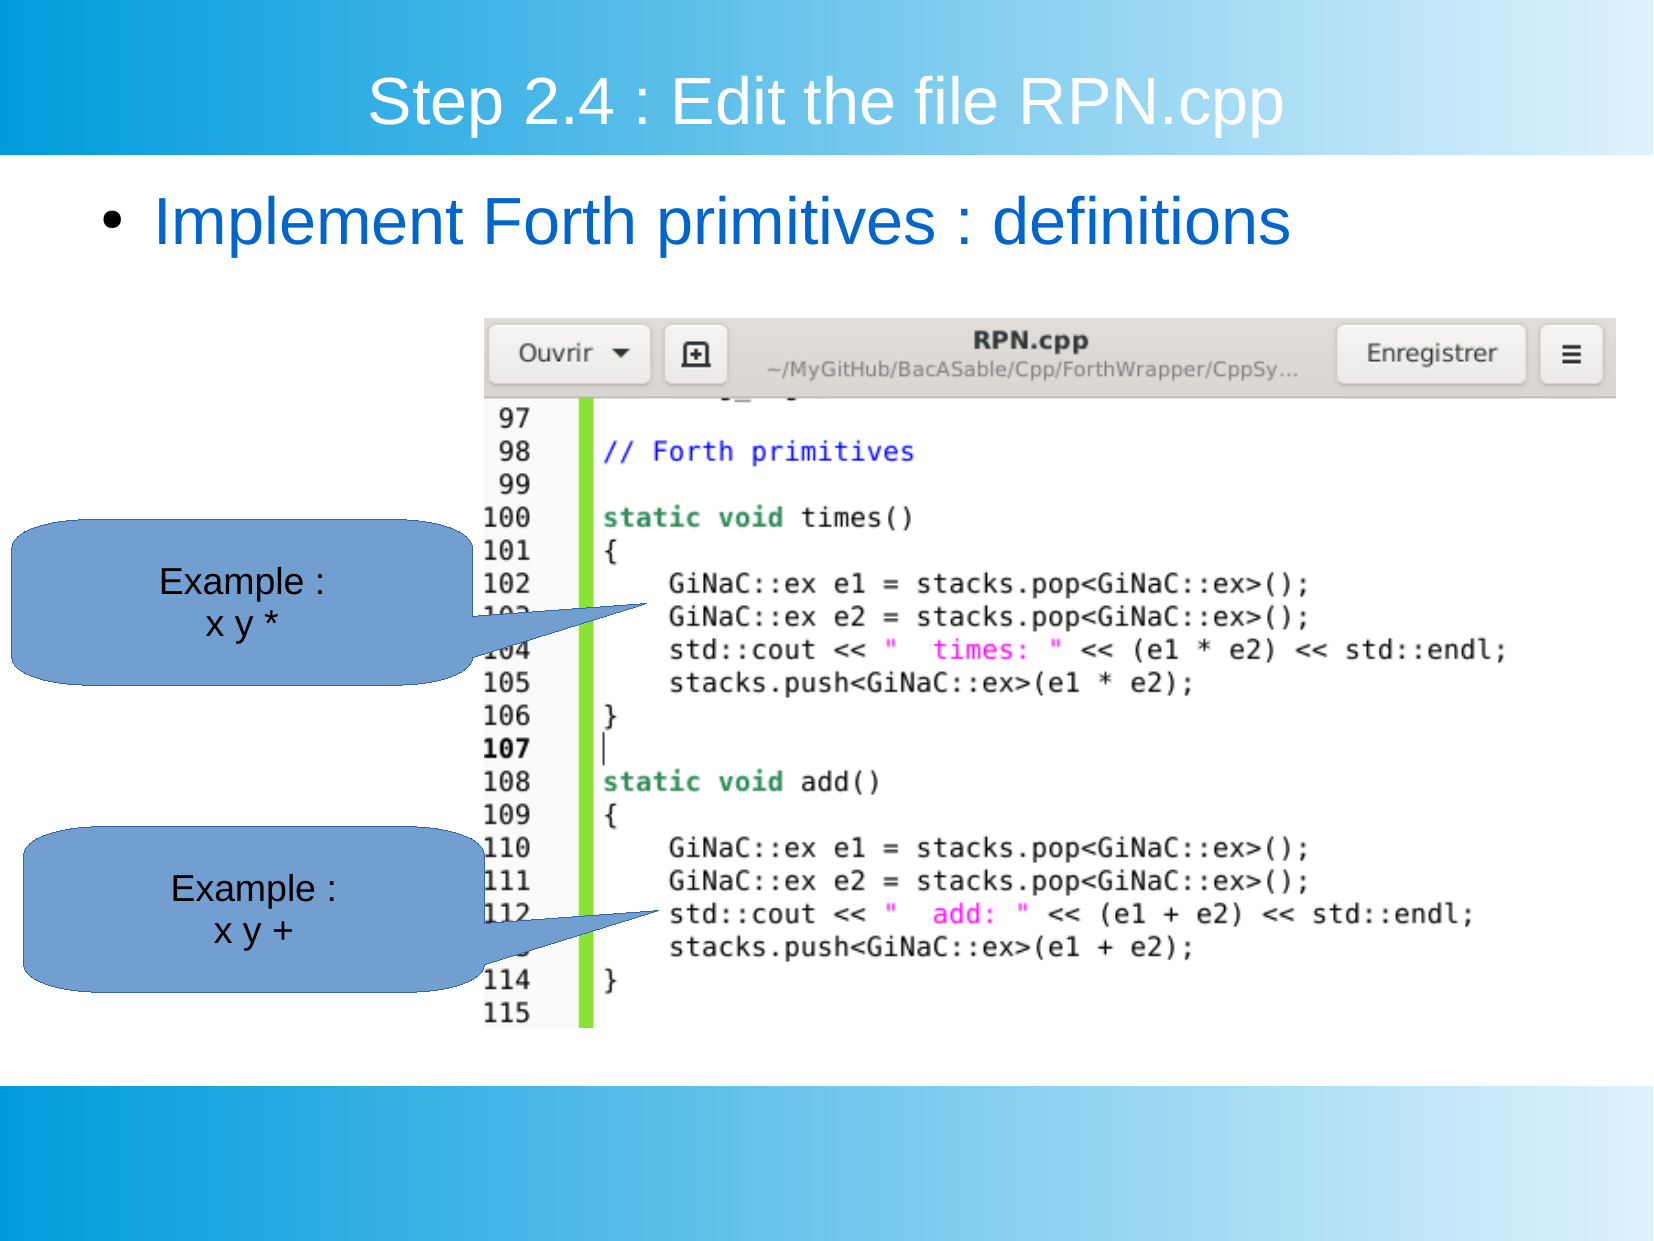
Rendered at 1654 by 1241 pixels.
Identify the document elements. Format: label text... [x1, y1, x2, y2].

text_box Example : x y + [23, 826, 659, 993]
title Step 2.4 : Edit the file RPN.cpp [82, 49, 1571, 154]
text_box Example : x y * [11, 519, 647, 686]
list Implement Forth primitives : definitions [82, 183, 1477, 319]
picture [484, 318, 1616, 1028]
